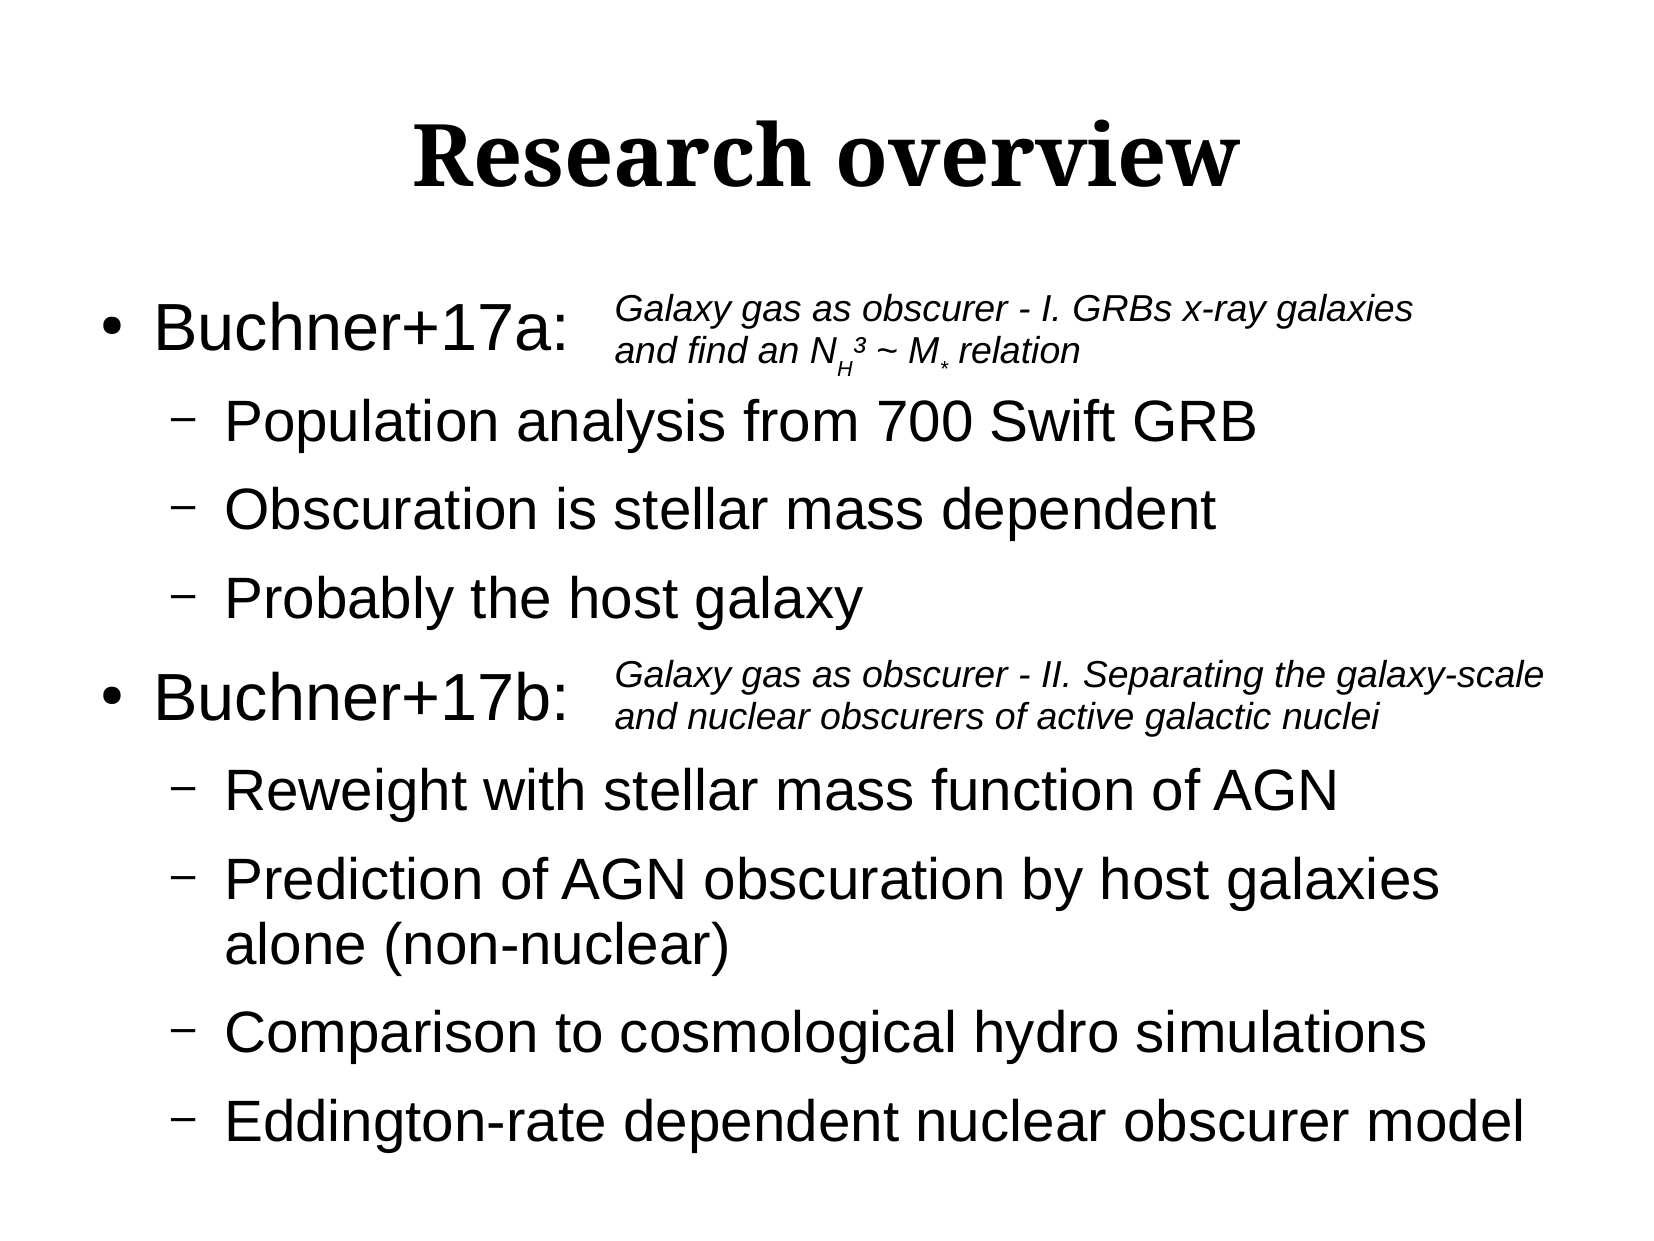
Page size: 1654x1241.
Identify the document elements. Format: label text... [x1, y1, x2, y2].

text_box Galaxy gas as obscurer - II. Separating the galaxy-scale and nuclear obscurers of active galactic nuclei [599, 646, 1613, 788]
list Buchner+17a: Population analysis from 700 Swift GRB Obscuration is stellar mass dependent Probably the host galaxy Buchner+17b: Reweight with stellar mass function of AGN Prediction of AGN obscuration by host galaxies alone (non-nuclear) Comparison to cosmological hydro simulations Eddington-rate dependent nuclear obscurer model [82, 290, 1571, 1200]
title Research overview [82, 49, 1571, 257]
text_box Galaxy gas as obscurer - I. GRBs x-ray galaxies and find an NH³ ~ M* relation [599, 280, 1613, 421]
